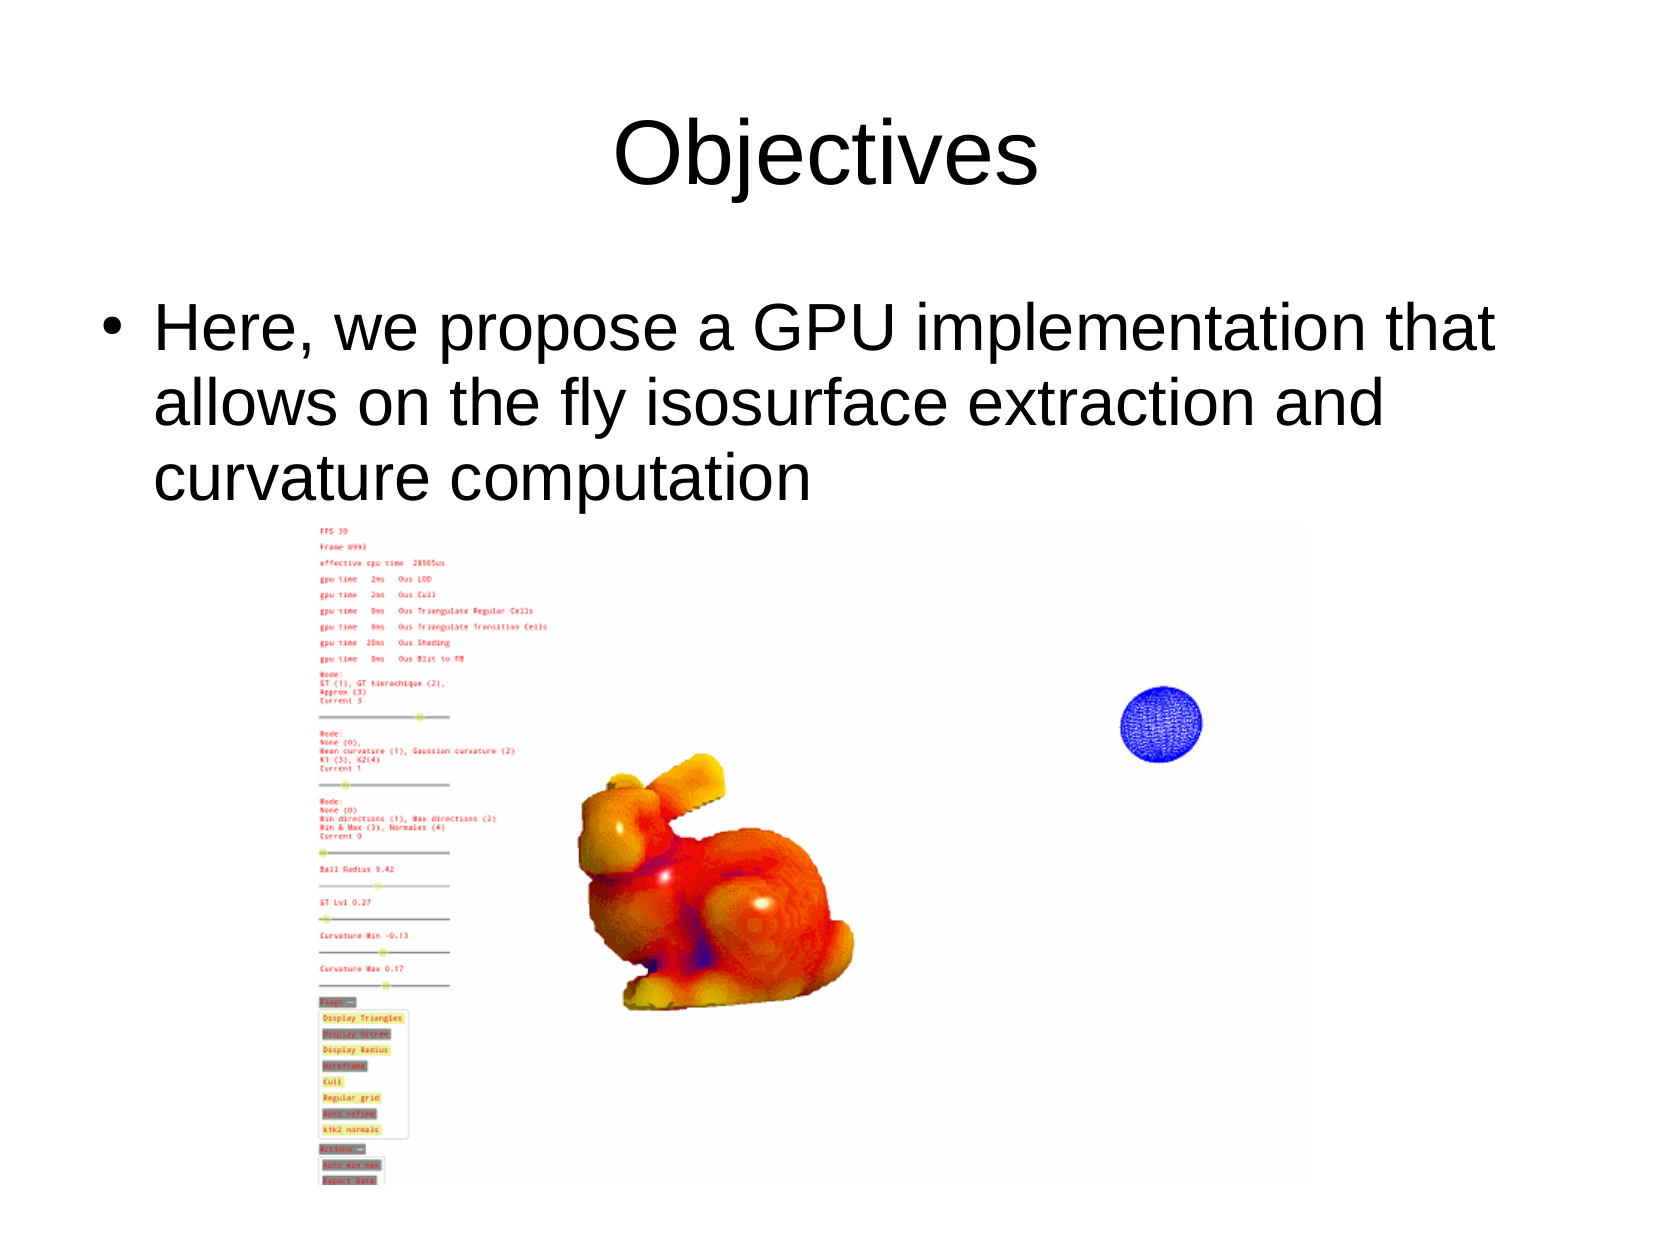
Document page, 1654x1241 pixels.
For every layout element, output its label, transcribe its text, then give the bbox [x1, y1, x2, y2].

picture [315, 524, 1310, 1186]
list Here, we propose a GPU implementation that allows on the fly isosurface extraction and curvature computation [82, 290, 1571, 1010]
title Objectives [82, 49, 1571, 257]
